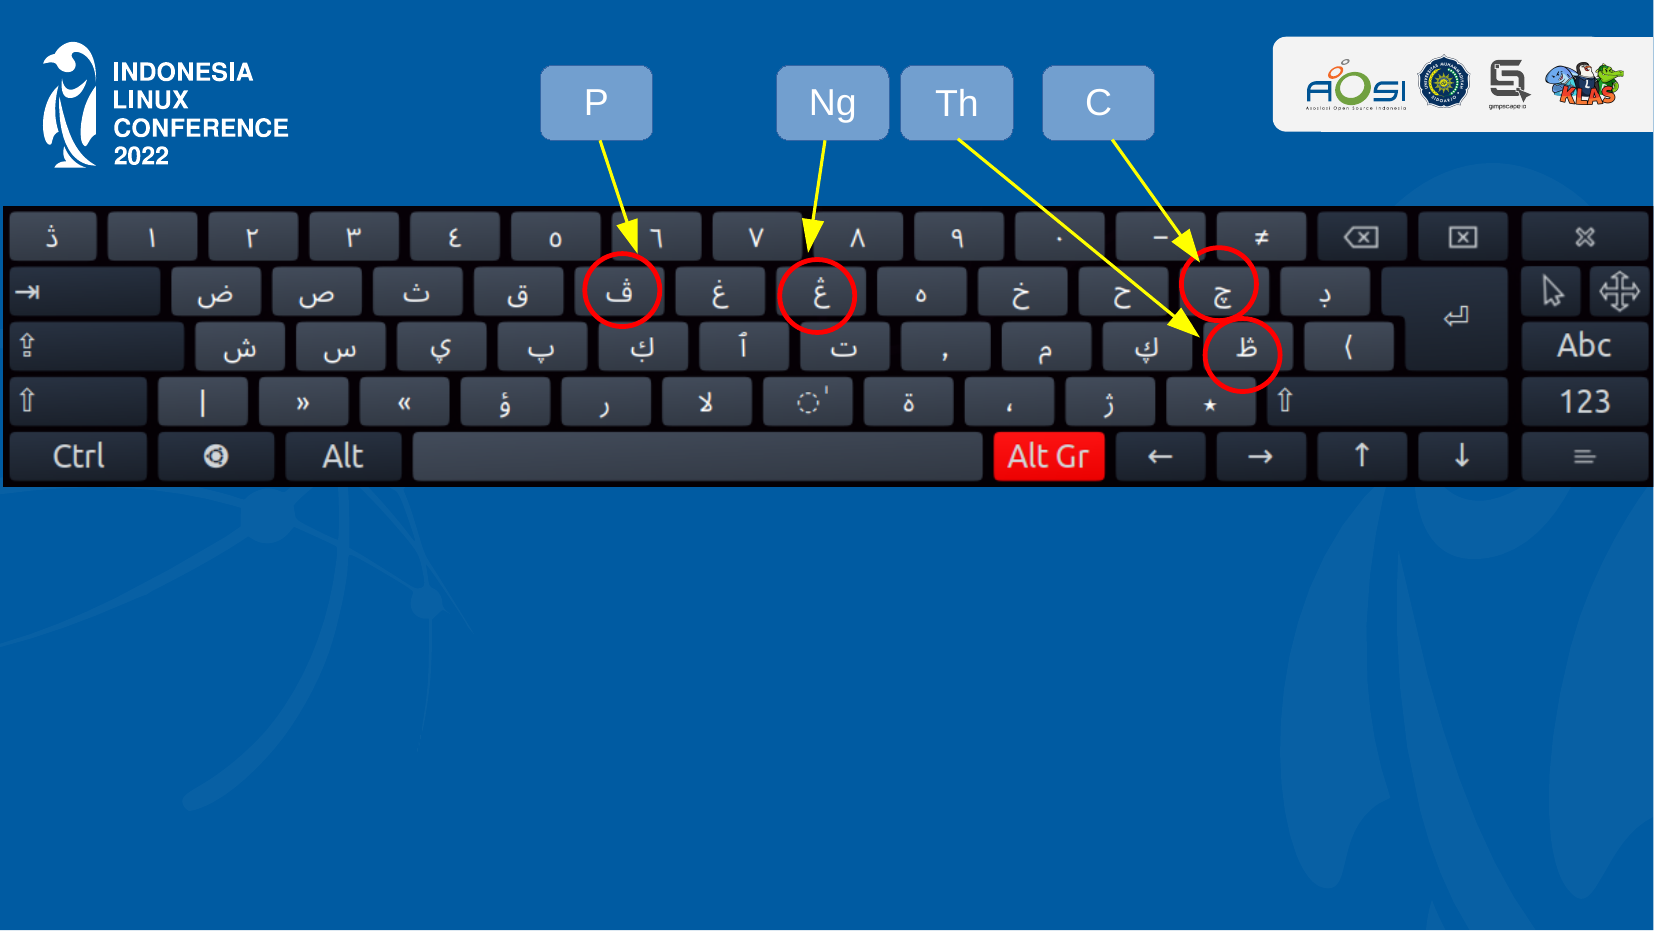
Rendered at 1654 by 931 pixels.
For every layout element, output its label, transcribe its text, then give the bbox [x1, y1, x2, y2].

text_box Ng [776, 65, 890, 141]
picture [1184, 251, 1254, 318]
text_box Th [900, 65, 1014, 141]
text_box C [1042, 65, 1155, 141]
picture [3, 206, 1654, 488]
picture [1545, 62, 1624, 105]
picture [1208, 321, 1277, 389]
picture [1417, 54, 1471, 108]
text_box P [540, 65, 653, 141]
picture [588, 257, 657, 324]
